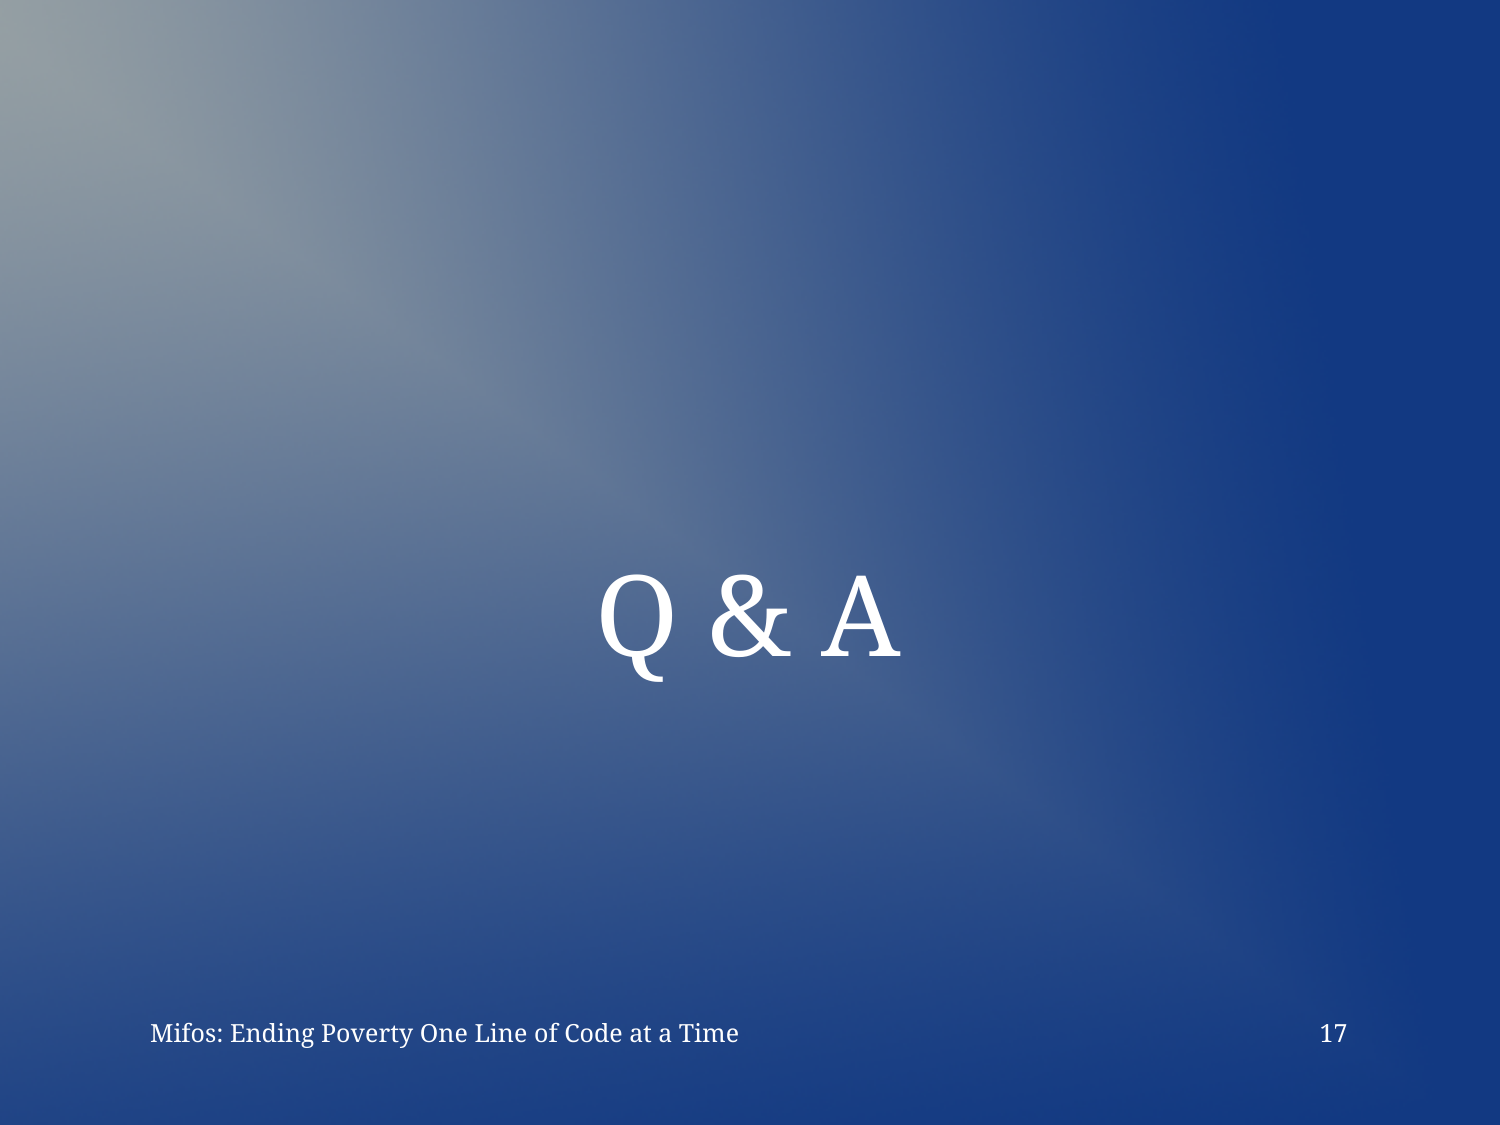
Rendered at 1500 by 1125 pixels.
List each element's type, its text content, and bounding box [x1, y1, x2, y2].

slide_number <number> [1012, 1009, 1363, 1070]
picture [0, 0, 1500, 1125]
list Q & A [69, 182, 1357, 783]
footer Mifos: Ending Poverty One Line of Code at a Time [135, 1009, 885, 1070]
